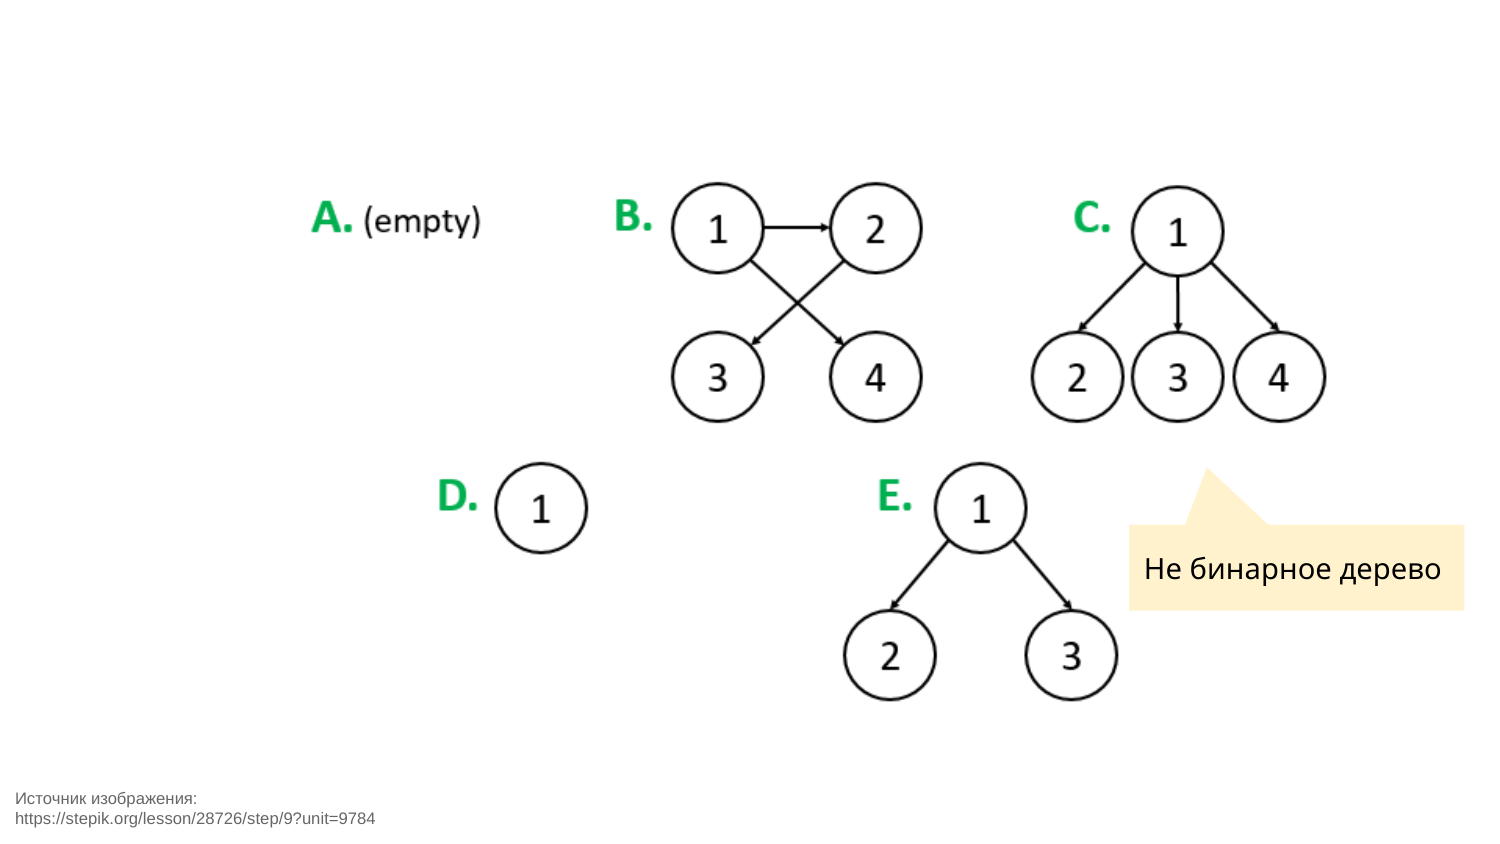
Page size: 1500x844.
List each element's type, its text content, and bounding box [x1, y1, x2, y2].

text_box Не бинарное дерево [1128, 465, 1466, 612]
picture [299, 173, 1336, 714]
text_box Источник изображения: https://stepik.org/lesson/28726/step/9?unit=9784 [0, 772, 493, 843]
